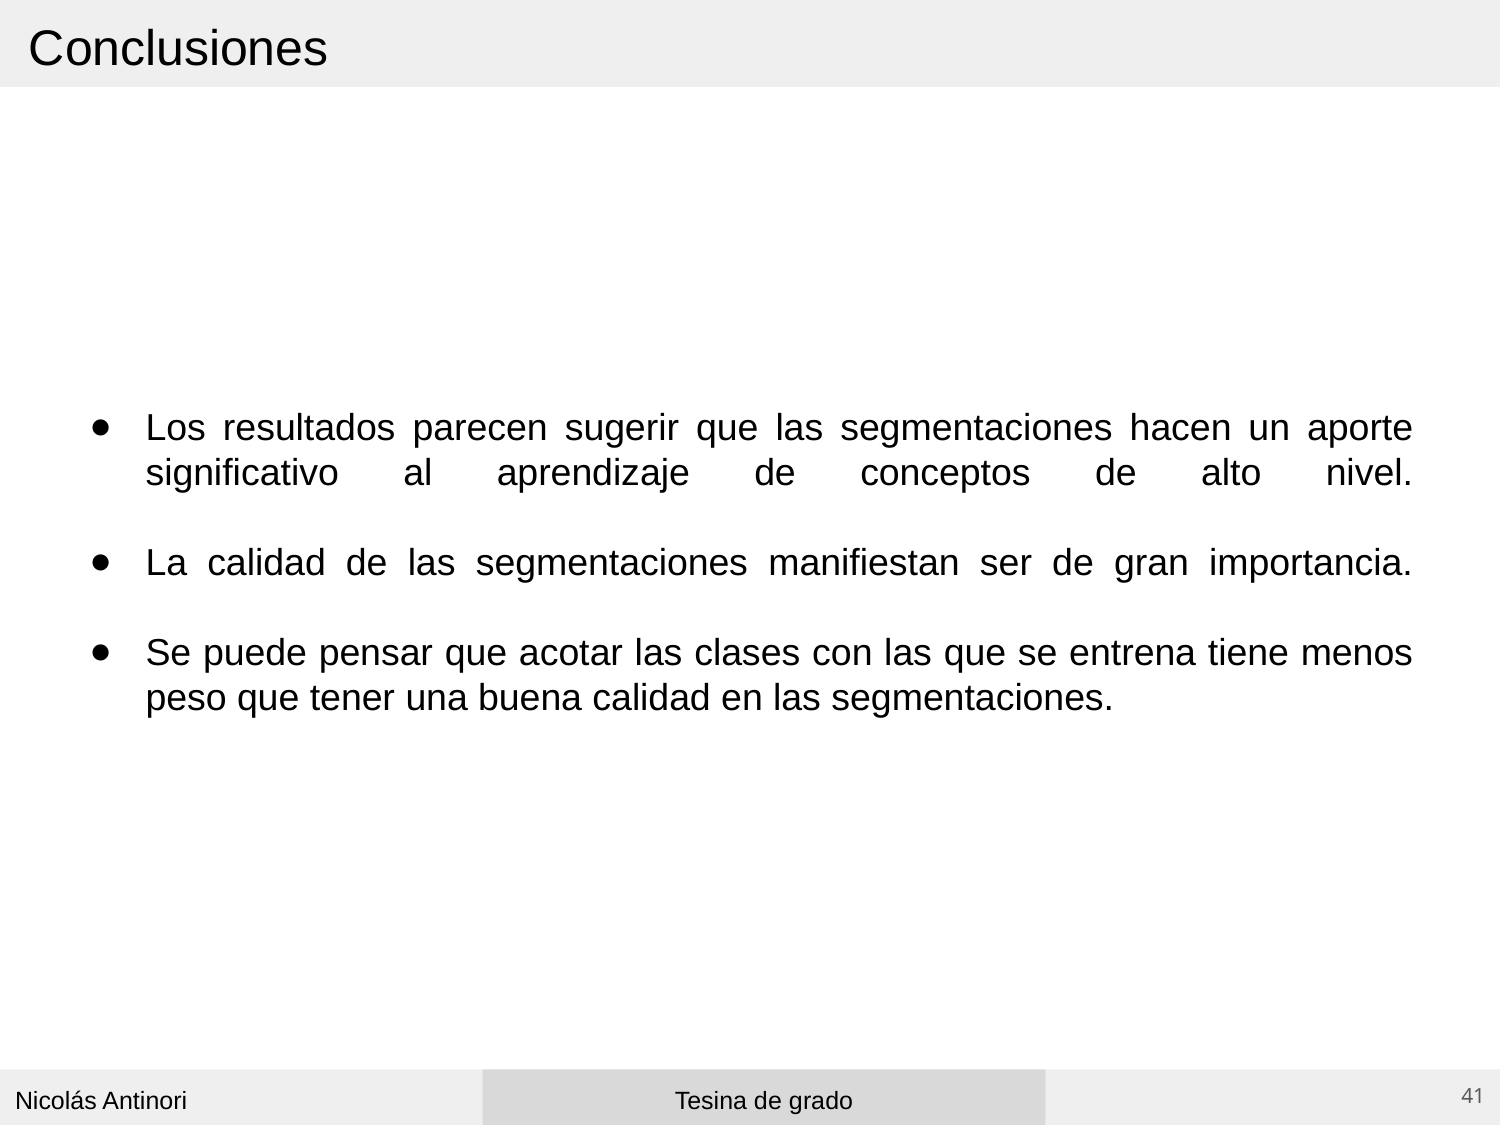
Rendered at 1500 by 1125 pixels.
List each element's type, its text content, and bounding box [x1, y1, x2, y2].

text_box Los resultados parecen sugerir que las segmentaciones hacen un aporte significativo al aprendizaje de conceptos de alto nivel. La calidad de las segmentaciones manifiestan ser de gran importancia. Se puede pensar que acotar las clases con las que se entrena tiene menos peso que tener una buena calidad en las segmentaciones. [55, 147, 1429, 1009]
text_box Conclusiones [0, 0, 1500, 87]
text_box Tesina de grado [482, 1069, 1046, 1125]
text_box Nicolás Antinori [0, 1069, 482, 1125]
slide_number <number> [1046, 1069, 1500, 1125]
